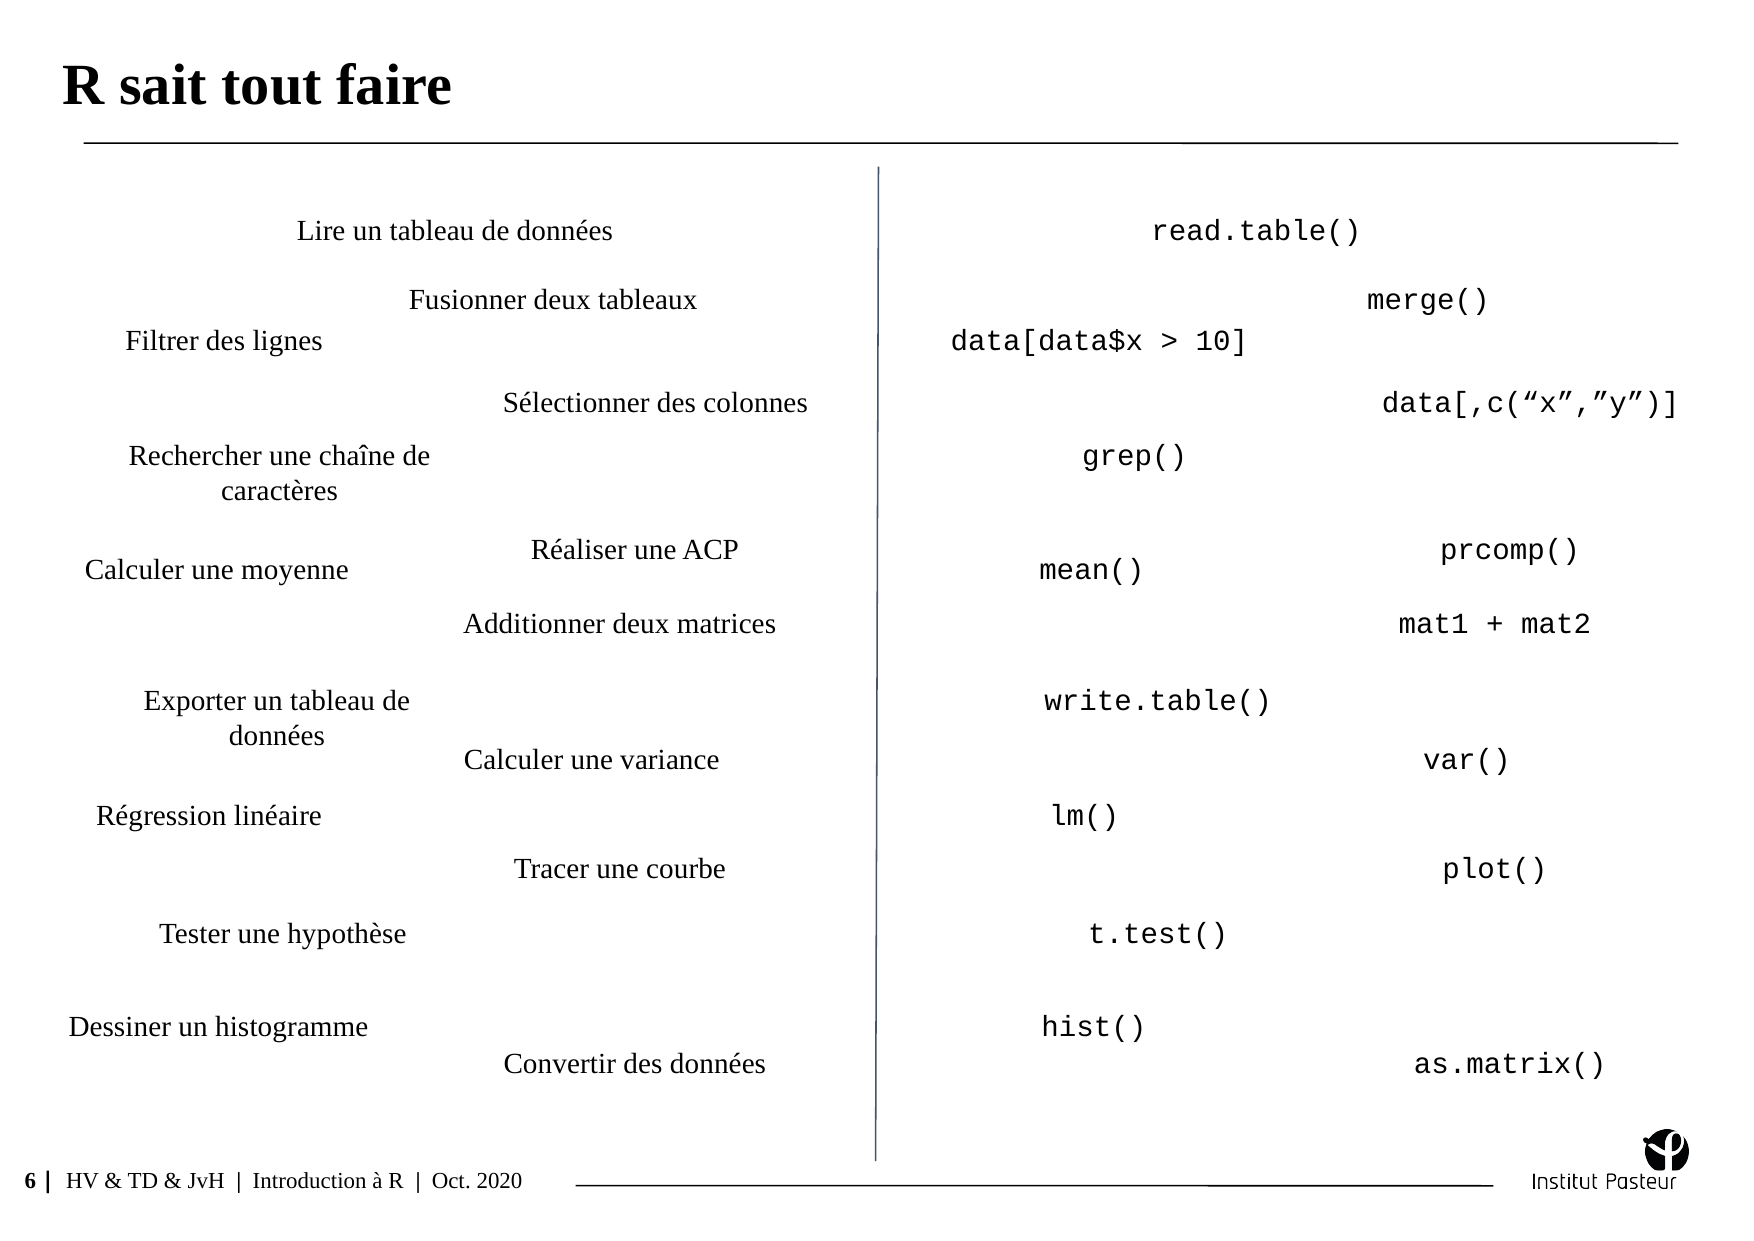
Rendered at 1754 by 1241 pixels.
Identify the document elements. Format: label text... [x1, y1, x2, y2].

text_box prcomp() [1332, 515, 1688, 575]
text_box grep() [936, 420, 1333, 481]
text_box Régression linéaire [31, 781, 387, 841]
text_box var() [1289, 724, 1645, 785]
text_box Tester une hypothèse [105, 899, 461, 959]
text_box Exporter un tableau de données [121, 666, 432, 726]
text_box as.matrix() [1332, 1028, 1688, 1089]
text_box data[data$x > 10] [921, 306, 1277, 366]
text_box lm() [906, 781, 1262, 841]
picture [1533, 1129, 1689, 1189]
text_box plot() [1317, 834, 1673, 894]
text_box Tracer une courbe [442, 834, 798, 894]
text_box merge() [1250, 265, 1607, 325]
text_box Filtrer des lignes [46, 306, 402, 366]
text_box Lire un tableau de données [203, 196, 707, 256]
text_box write.table() [980, 666, 1336, 726]
text_box t.test() [980, 899, 1336, 959]
text_box R sait tout faire [62, 2, 1692, 160]
text_box mean() [914, 534, 1270, 595]
text_box Réaliser une ACP [457, 515, 813, 575]
text_box Convertir des données [457, 1028, 813, 1089]
text_box Calculer une variance [414, 724, 770, 785]
text_box Rechercher une chaîne de caractères [101, 420, 458, 481]
text_box mat1 + mat2 [1317, 589, 1673, 649]
text_box Fusionner deux tableaux [375, 265, 732, 325]
text_box Dessiner un histogramme [31, 992, 406, 1052]
text_box Sélectionner des colonnes [468, 368, 843, 428]
text_box hist() [906, 992, 1281, 1052]
text_box read.table() [1078, 196, 1434, 256]
text_box Additionner deux matrices [442, 589, 798, 649]
text_box Calculer une moyenne [39, 534, 395, 595]
text_box data[,c(“x”,”y”)] [1343, 368, 1718, 428]
